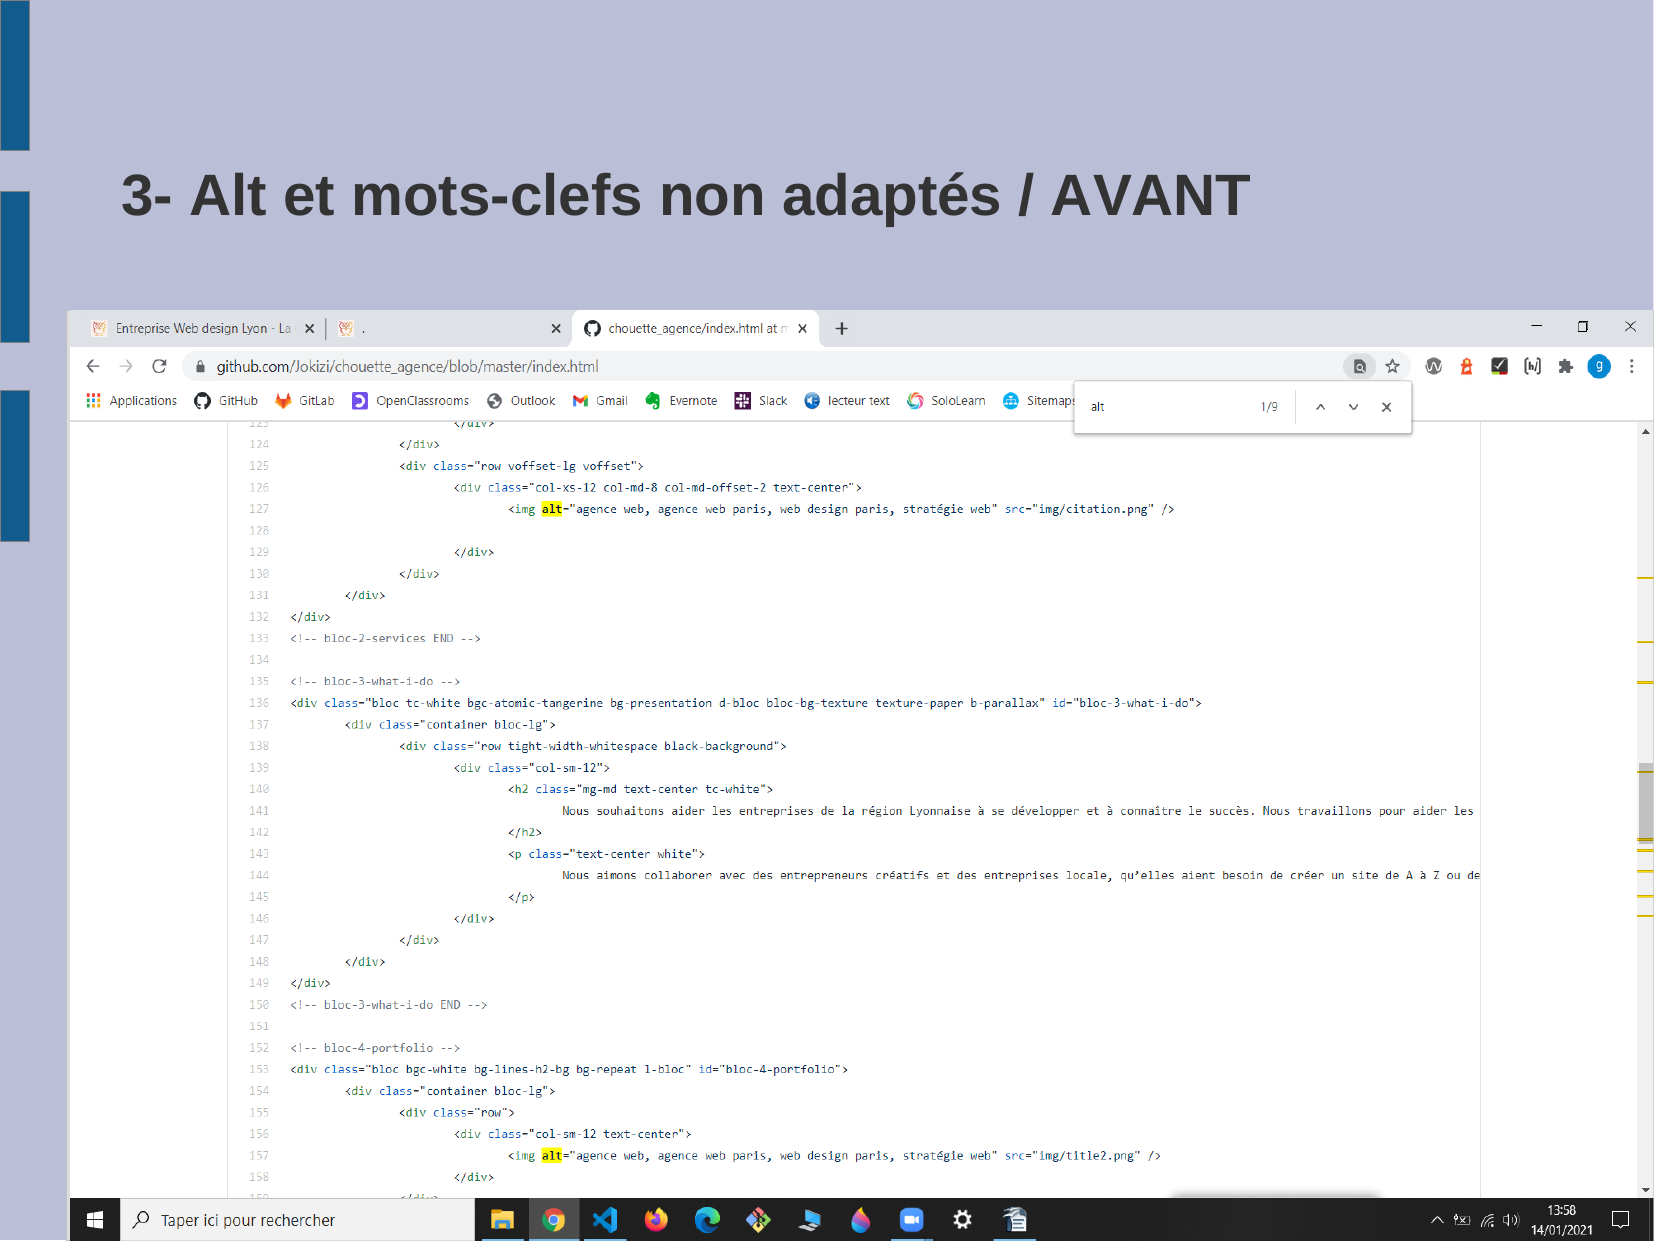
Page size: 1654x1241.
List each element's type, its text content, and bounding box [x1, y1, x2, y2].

picture [70, 310, 1654, 1241]
title 3- Alt et mots-clefs non adaptés / AVANT [121, 91, 1534, 299]
